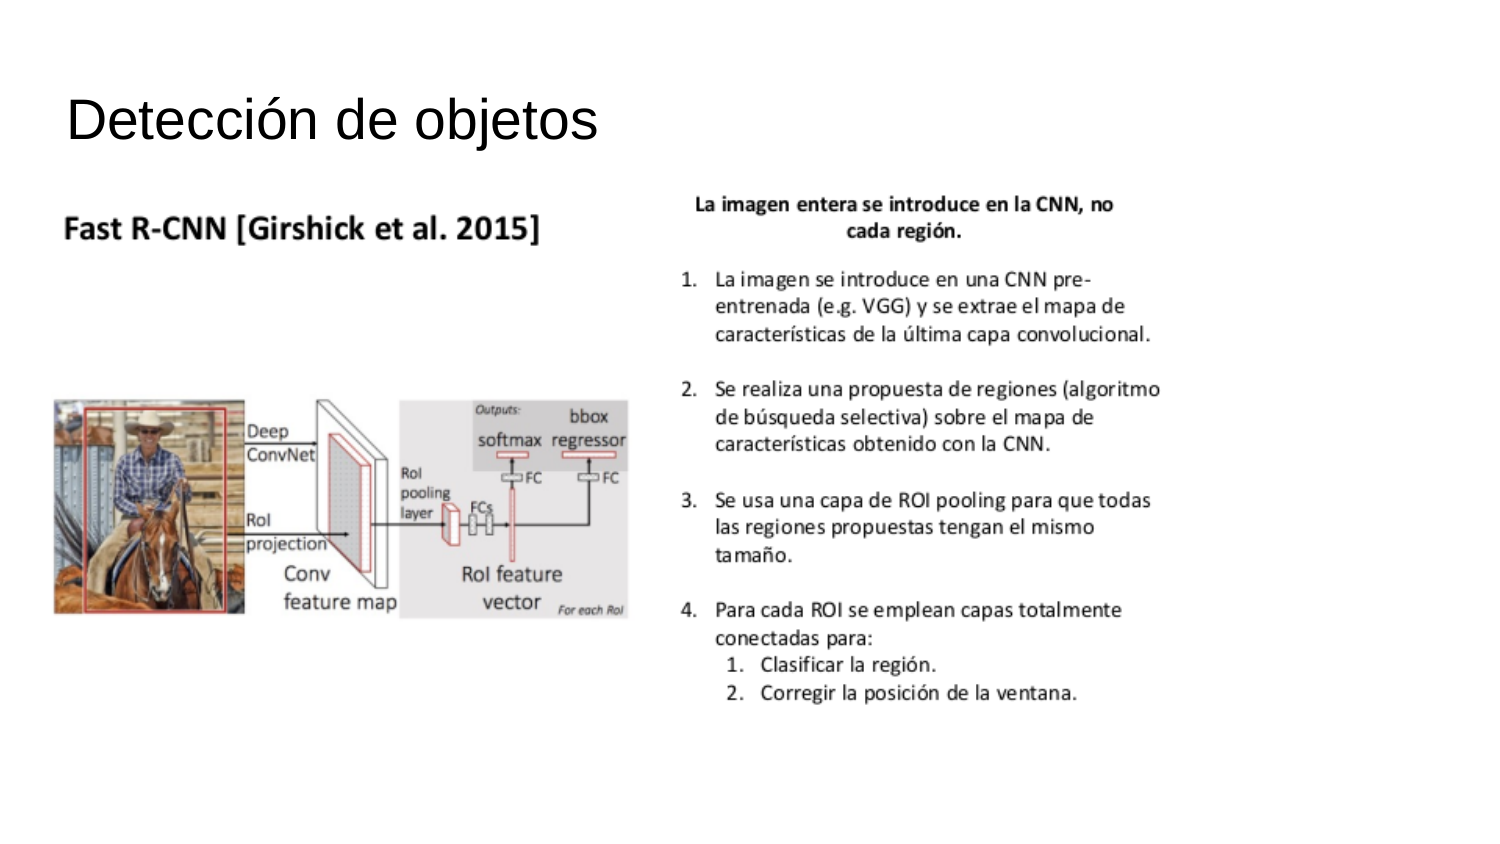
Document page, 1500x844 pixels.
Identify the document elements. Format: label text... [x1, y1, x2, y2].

title Detección de objetos [51, 72, 1449, 167]
picture [51, 188, 1172, 719]
